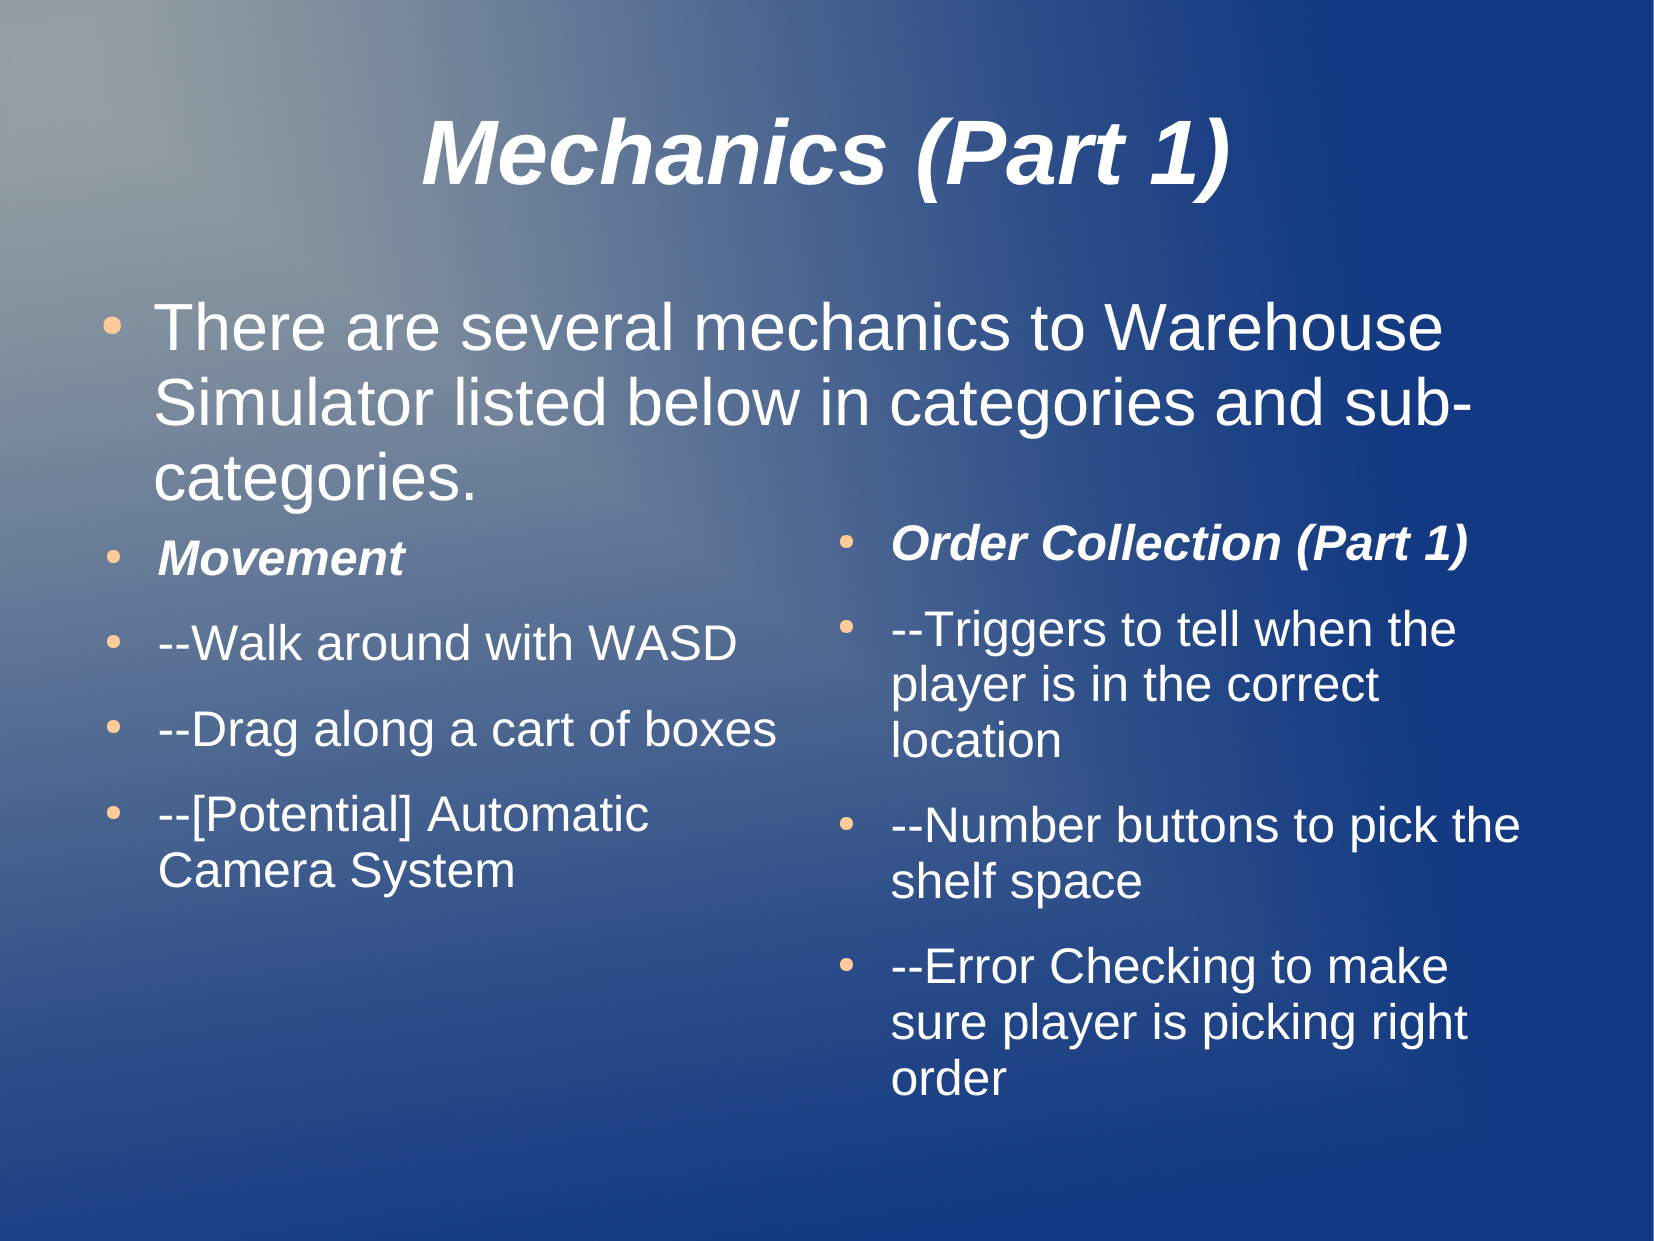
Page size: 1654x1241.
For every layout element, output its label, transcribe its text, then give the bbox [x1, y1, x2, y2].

list Movement --Walk around with WASD --Drag along a cart of boxes --[Potential] Automatic Camera System [86, 530, 826, 1201]
title Mechanics (Part 1) [82, 49, 1571, 257]
list There are several mechanics to Warehouse Simulator listed below in categories and sub-categories. [82, 290, 1571, 526]
list Order Collection (Part 1) --Triggers to tell when the player is in the correct location --Number buttons to pick the shelf space --Error Checking to make sure player is picking right order [819, 515, 1558, 1186]
picture [0, 0, 1654, 1241]
